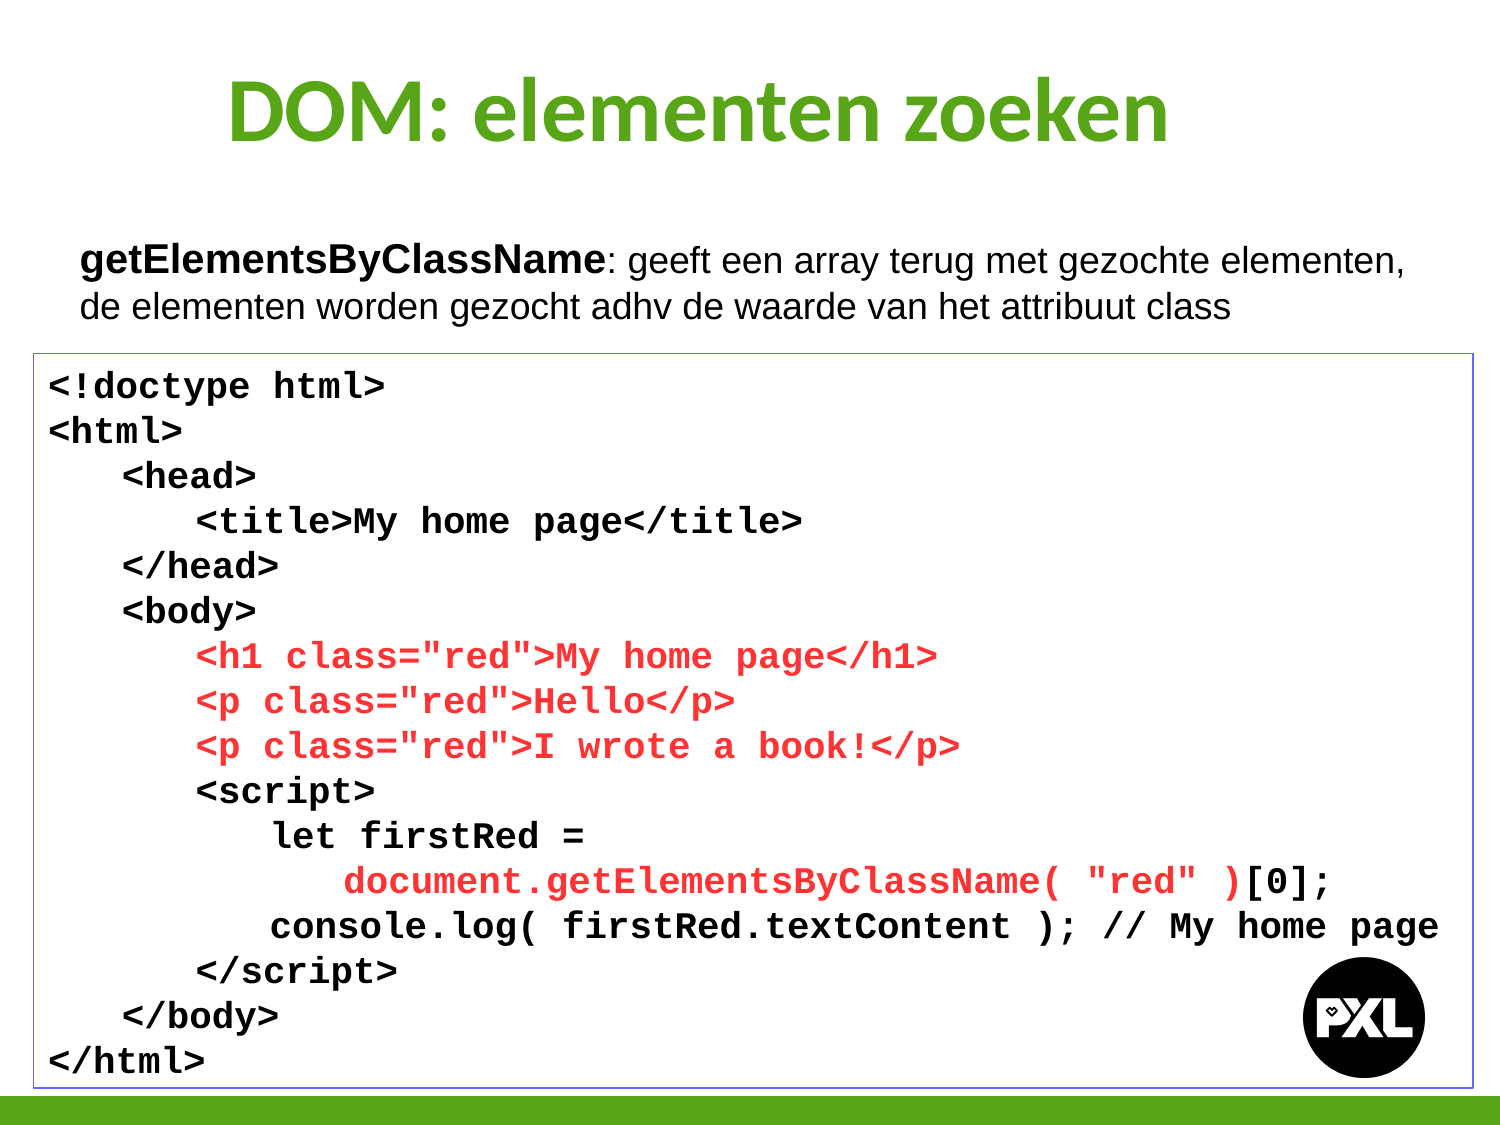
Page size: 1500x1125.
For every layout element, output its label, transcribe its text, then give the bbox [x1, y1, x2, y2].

text_box <!doctype html> <html> <head> <title>My home page</title> </head> <body> <h1 class="red">My home page</h1> <p class="red">Hello</p> <p class="red">I wrote a book!</p> <script> let firstRed = document.getElementsByClassName( "red" )[0]; console.log( firstRed.textContent ); // My home page </script> </body> </html> [33, 353, 1474, 1088]
text_box getElementsByClassName: geeft een array terug met gezochte elementen, de elementen worden gezocht adhv de waarde van het attribuut class [64, 224, 1500, 1125]
text_box DOM: elementen zoeken [0, 42, 1443, 168]
